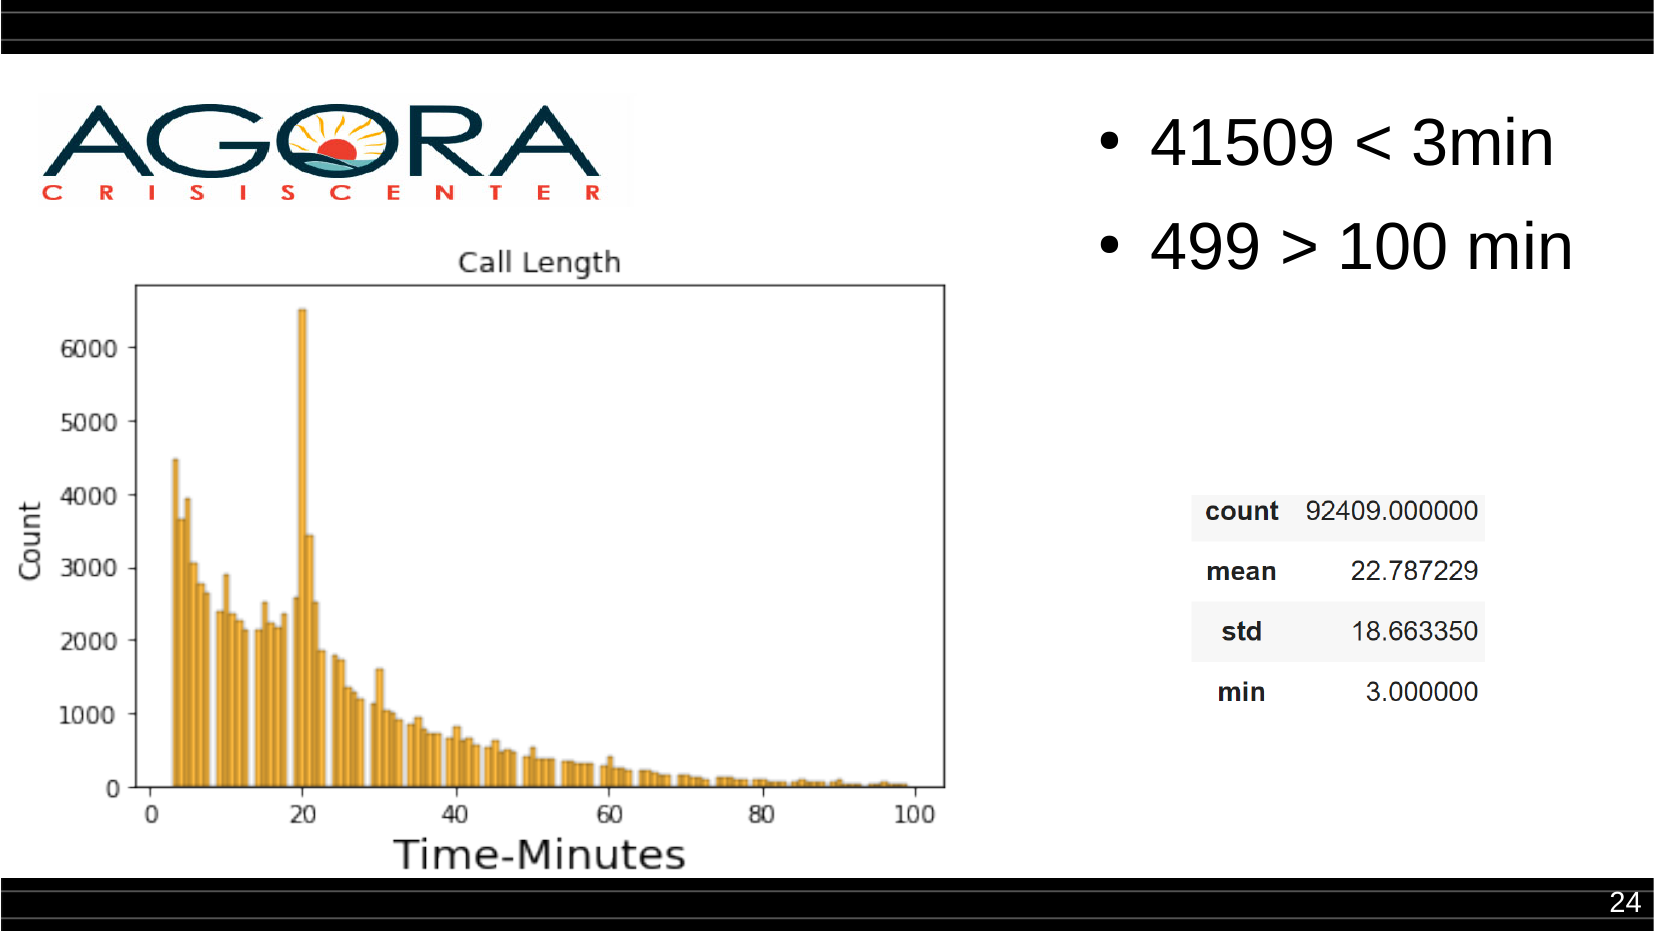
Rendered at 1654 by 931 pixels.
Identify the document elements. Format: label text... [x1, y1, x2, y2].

picture [1, 0, 1654, 54]
picture [1180, 495, 1486, 720]
picture [0, 60, 1654, 931]
list 41509 < 3min 499 > 100 min [1080, 105, 1621, 361]
